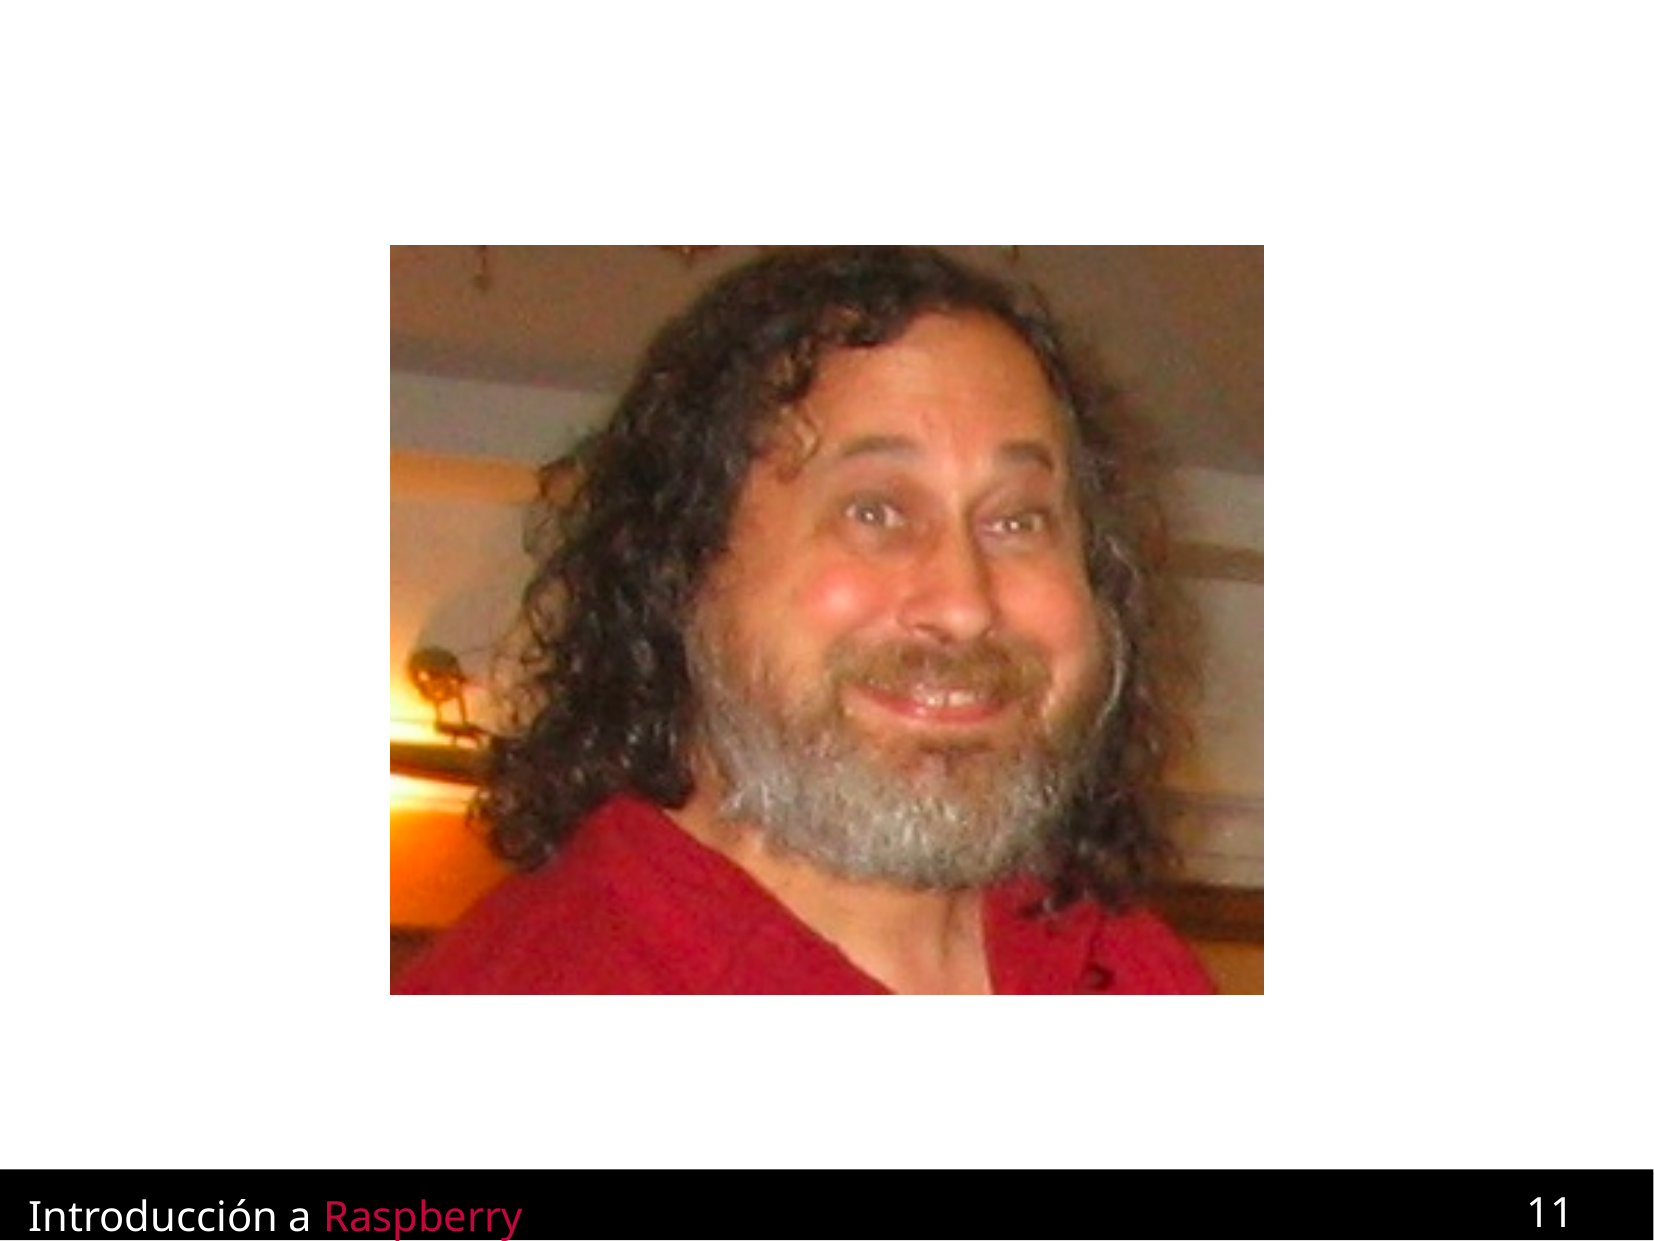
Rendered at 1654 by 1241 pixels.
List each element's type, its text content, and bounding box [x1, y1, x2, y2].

picture [390, 245, 1264, 995]
text_box <number> [1521, 1175, 1654, 1241]
text_box Introducción a Raspberry Pi [13, 1179, 556, 1241]
text_box [0, 1169, 1654, 1241]
